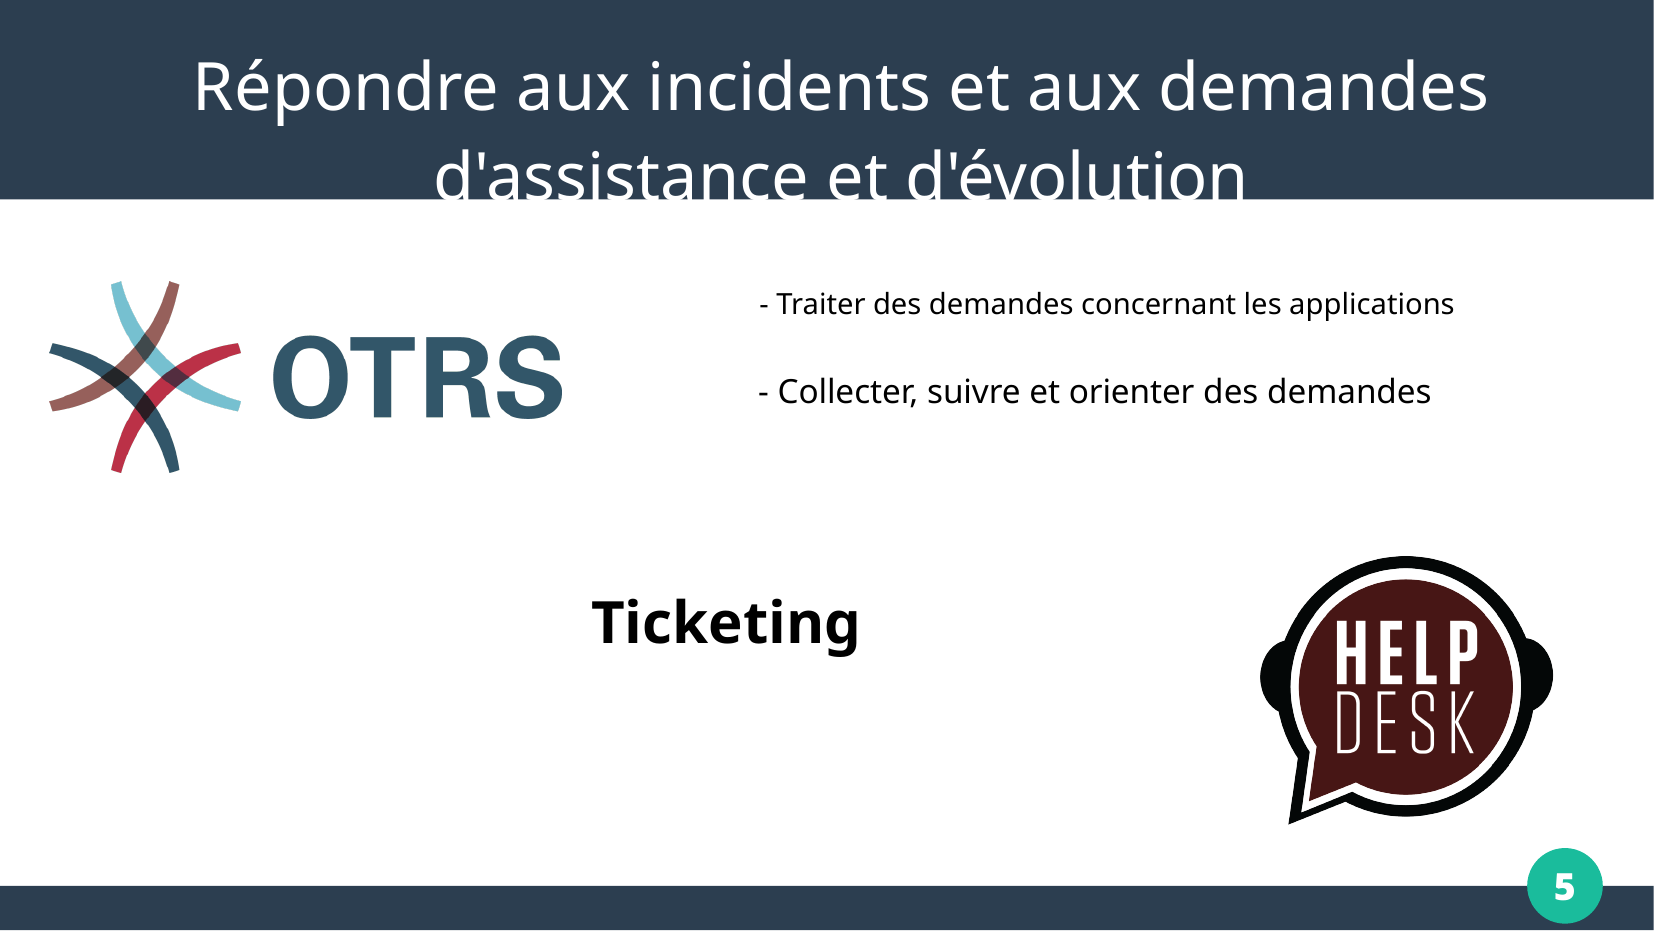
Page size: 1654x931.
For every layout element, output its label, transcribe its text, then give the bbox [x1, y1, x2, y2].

picture [49, 281, 562, 473]
text_box - Traiter des demandes concernant les applications [649, 265, 1565, 338]
text_box Répondre aux incidents et aux demandes d'assistance et d'évolution [29, 29, 1654, 230]
text_box Ticketing [236, 590, 1216, 653]
text_box - Collecter, suivre et orienter des demandes [590, 338, 1601, 443]
picture [1181, 464, 1632, 916]
